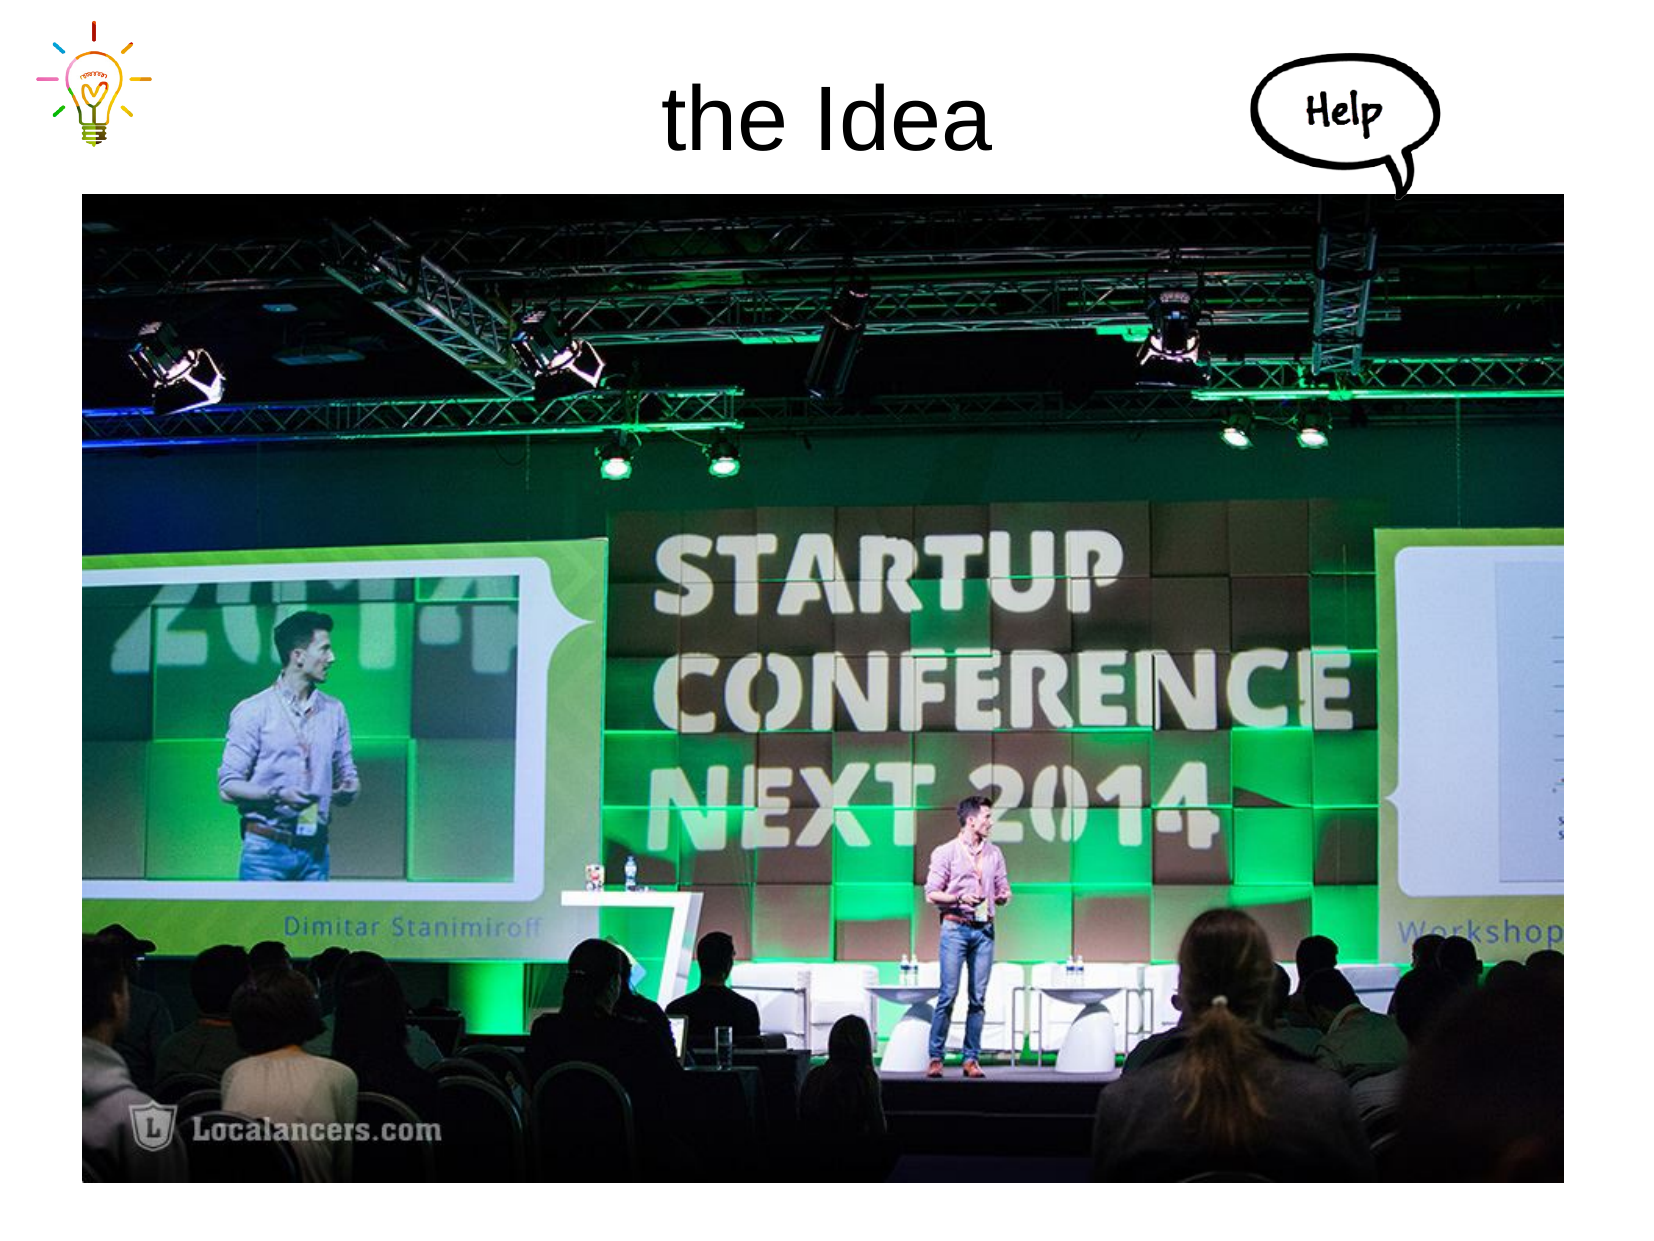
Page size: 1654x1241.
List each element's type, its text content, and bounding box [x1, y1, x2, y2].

picture [15, 14, 166, 153]
picture [82, 44, 1564, 1183]
title the Idea [82, 15, 1571, 223]
